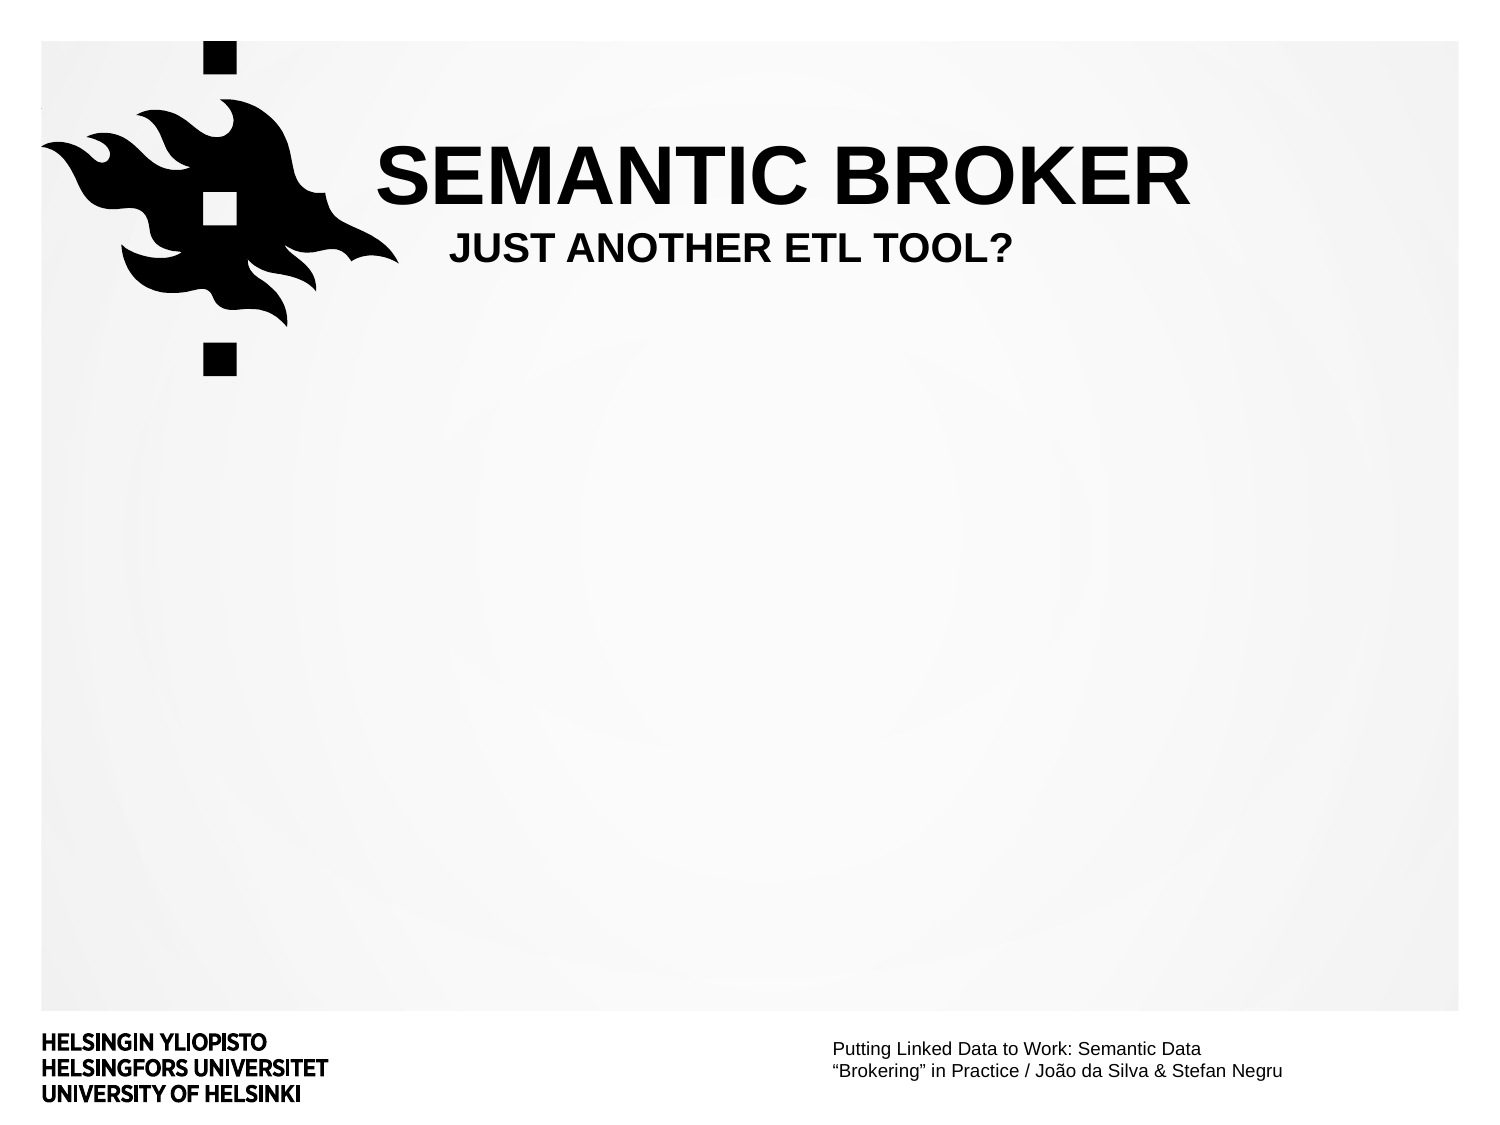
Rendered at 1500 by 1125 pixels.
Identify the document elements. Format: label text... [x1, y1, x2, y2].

picture [41, 41, 1459, 1011]
title Semantic Broker Just Another ETL Tool? [360, 113, 1447, 319]
picture [204, 192, 236, 225]
footer Putting Linked Data to Work: Semantic Data “Brokering” in Practice / João da Silva & Stefan Negru [832, 1011, 1294, 1107]
